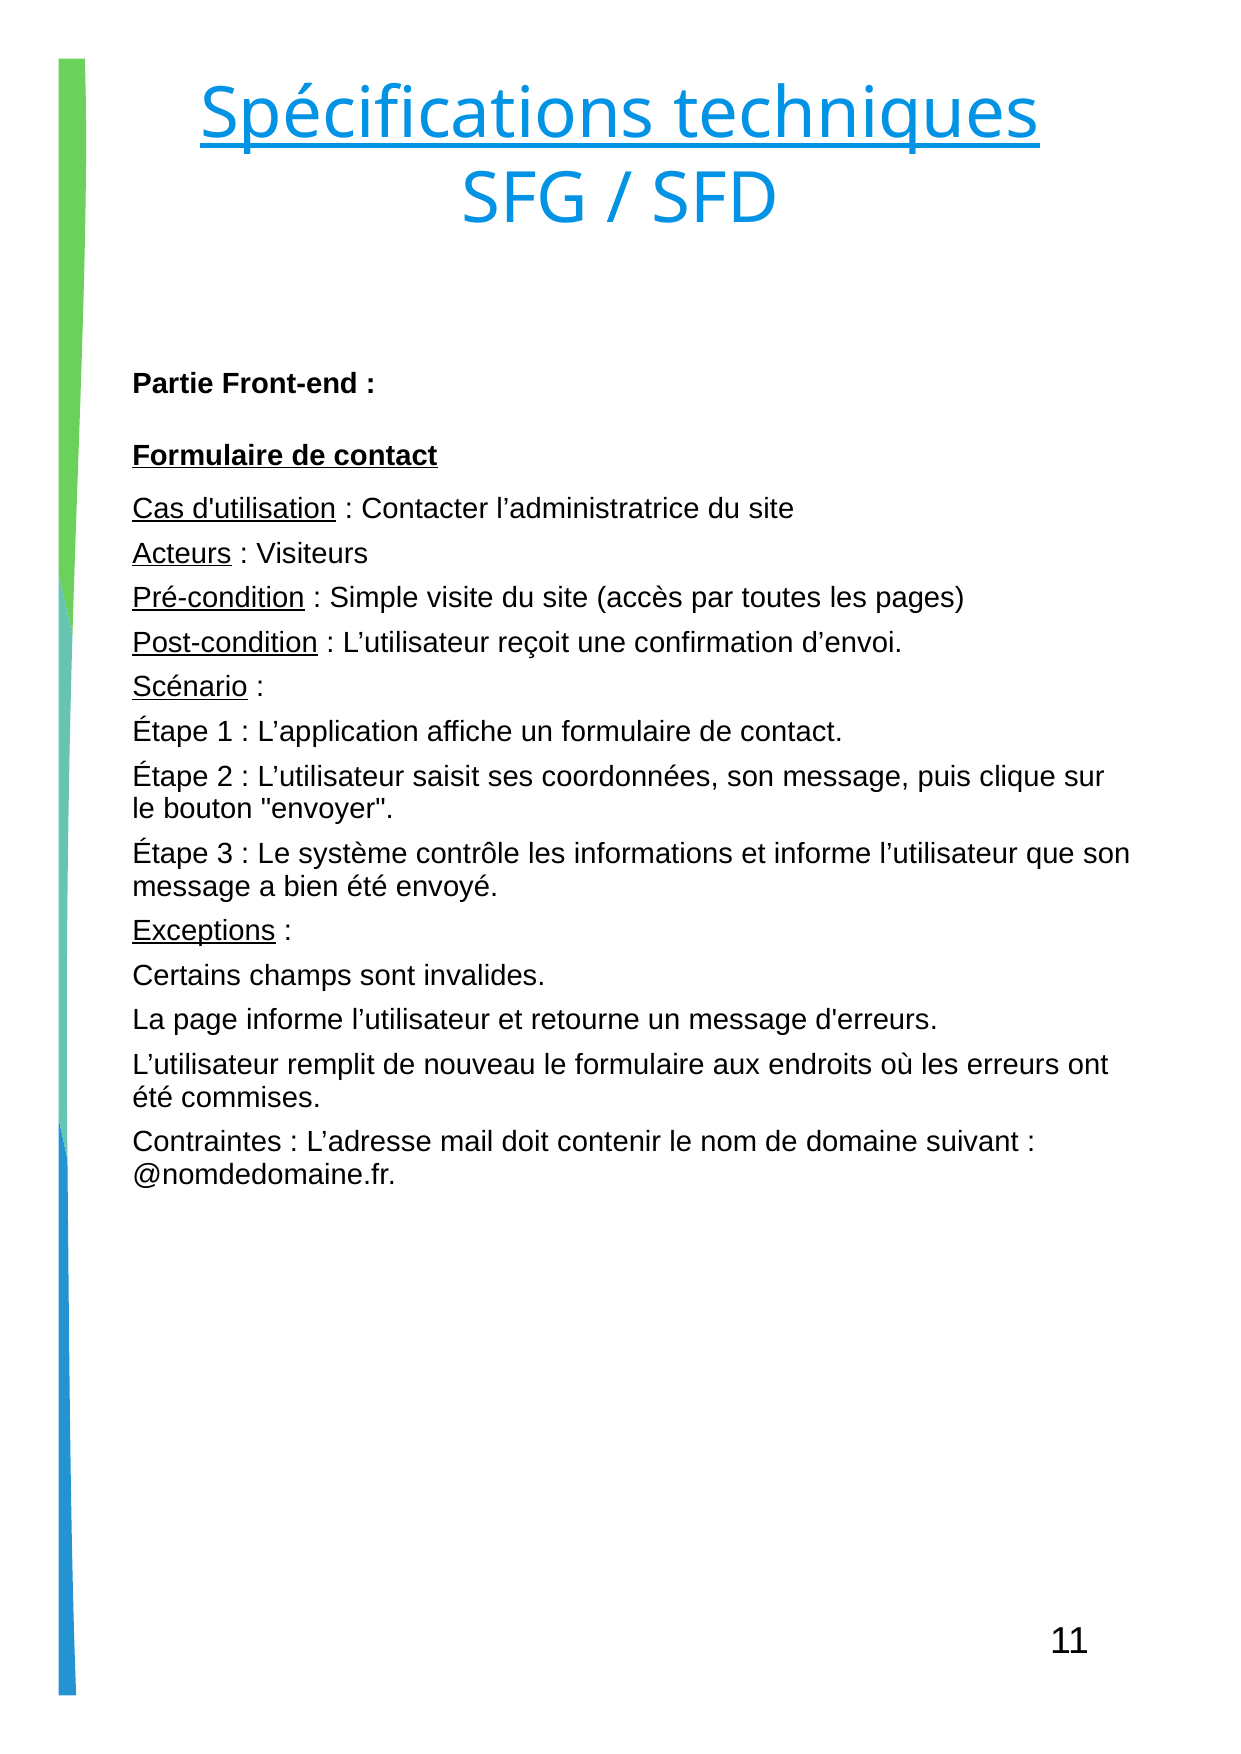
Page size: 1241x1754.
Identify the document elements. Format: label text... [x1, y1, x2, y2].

text_box Spécifications techniques SFG / SFD [58, 59, 1182, 245]
text_box <numéro> [1035, 1612, 1237, 1683]
text_box Partie Front-end : Formulaire de contact Cas d'utilisation : Contacter l’administratrice du site Acteurs : Visiteurs Pré-condition : Simple visite du site (accès par toutes les pages) Post-condition : L’utilisateur reçoit une confirmation d’envoi. Scénario : Étape 1 : L’application affiche un formulaire de contact. Étape 2 : L’utilisateur saisit ses coordonnées, son message, puis clique sur le bouton "envoyer". Étape 3 : Le système contrôle les informations et informe l’utilisateur que son message a bien été envoyé. Exceptions : Certains champs sont invalides. La page informe l’utilisateur et retourne un message d'erreurs. L’utilisateur remplit de nouveau le formulaire aux endroits où les erreurs ont été commises. Contraintes : L’adresse mail doit contenir le nom de domaine suivant : @nomdedomaine.fr. [117, 359, 1152, 1243]
